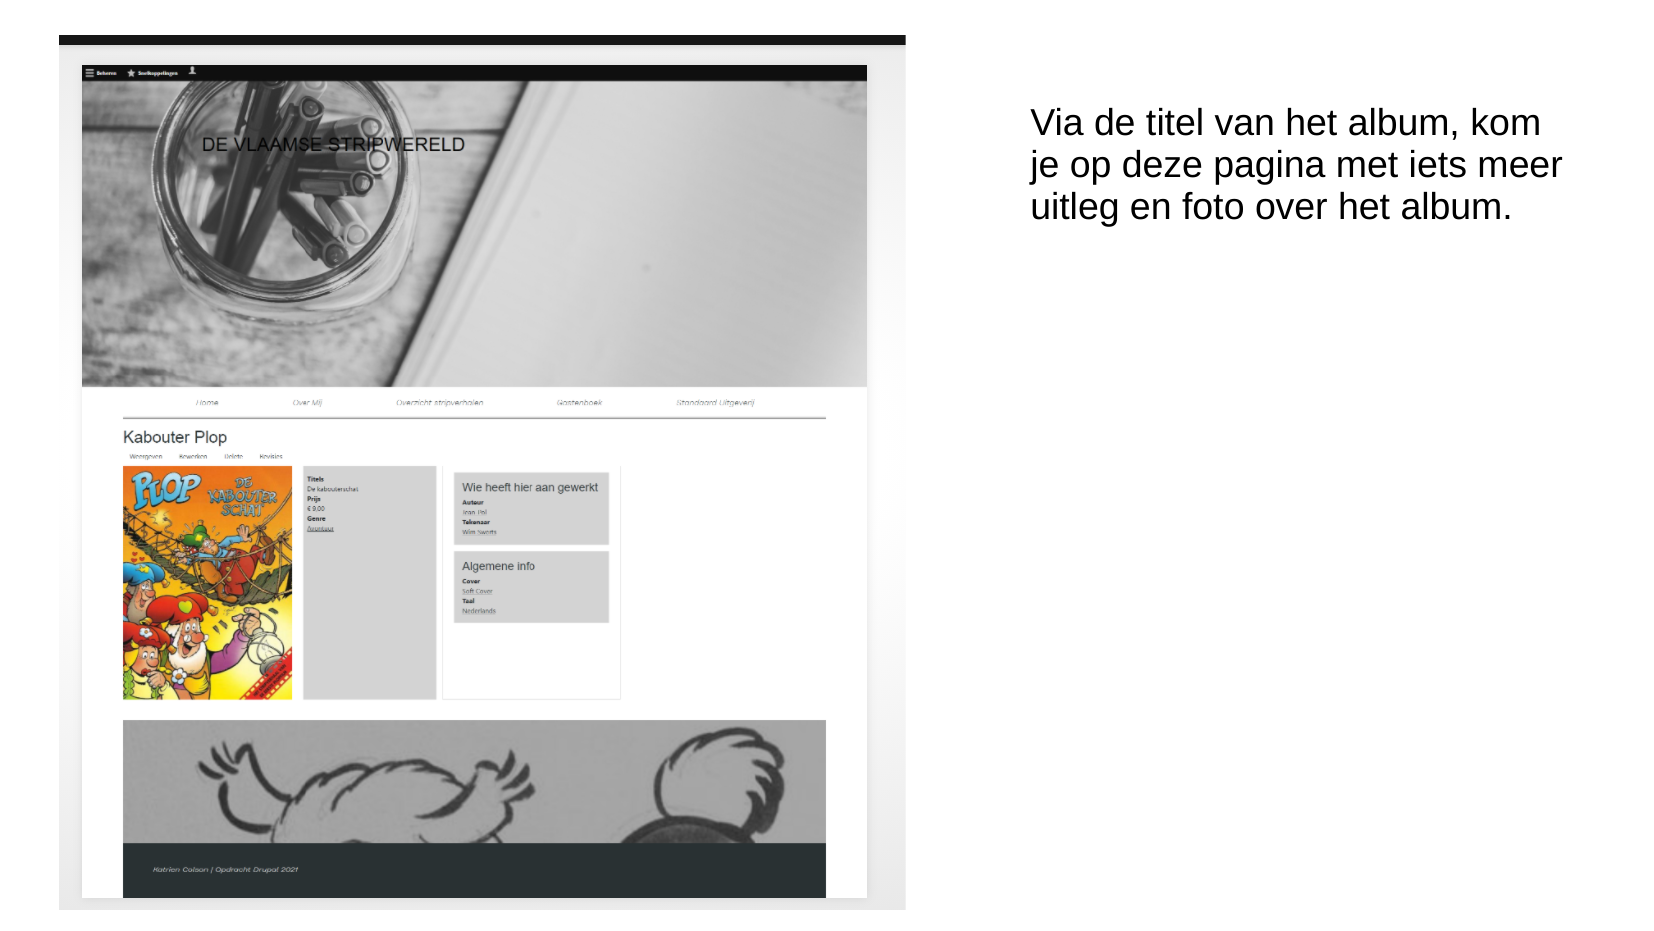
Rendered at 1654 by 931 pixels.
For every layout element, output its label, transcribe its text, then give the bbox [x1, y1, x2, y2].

text_box Via de titel van het album, kom je op deze pagina met iets meer uitleg en foto over het album. [1015, 94, 1583, 236]
picture [59, 35, 906, 910]
